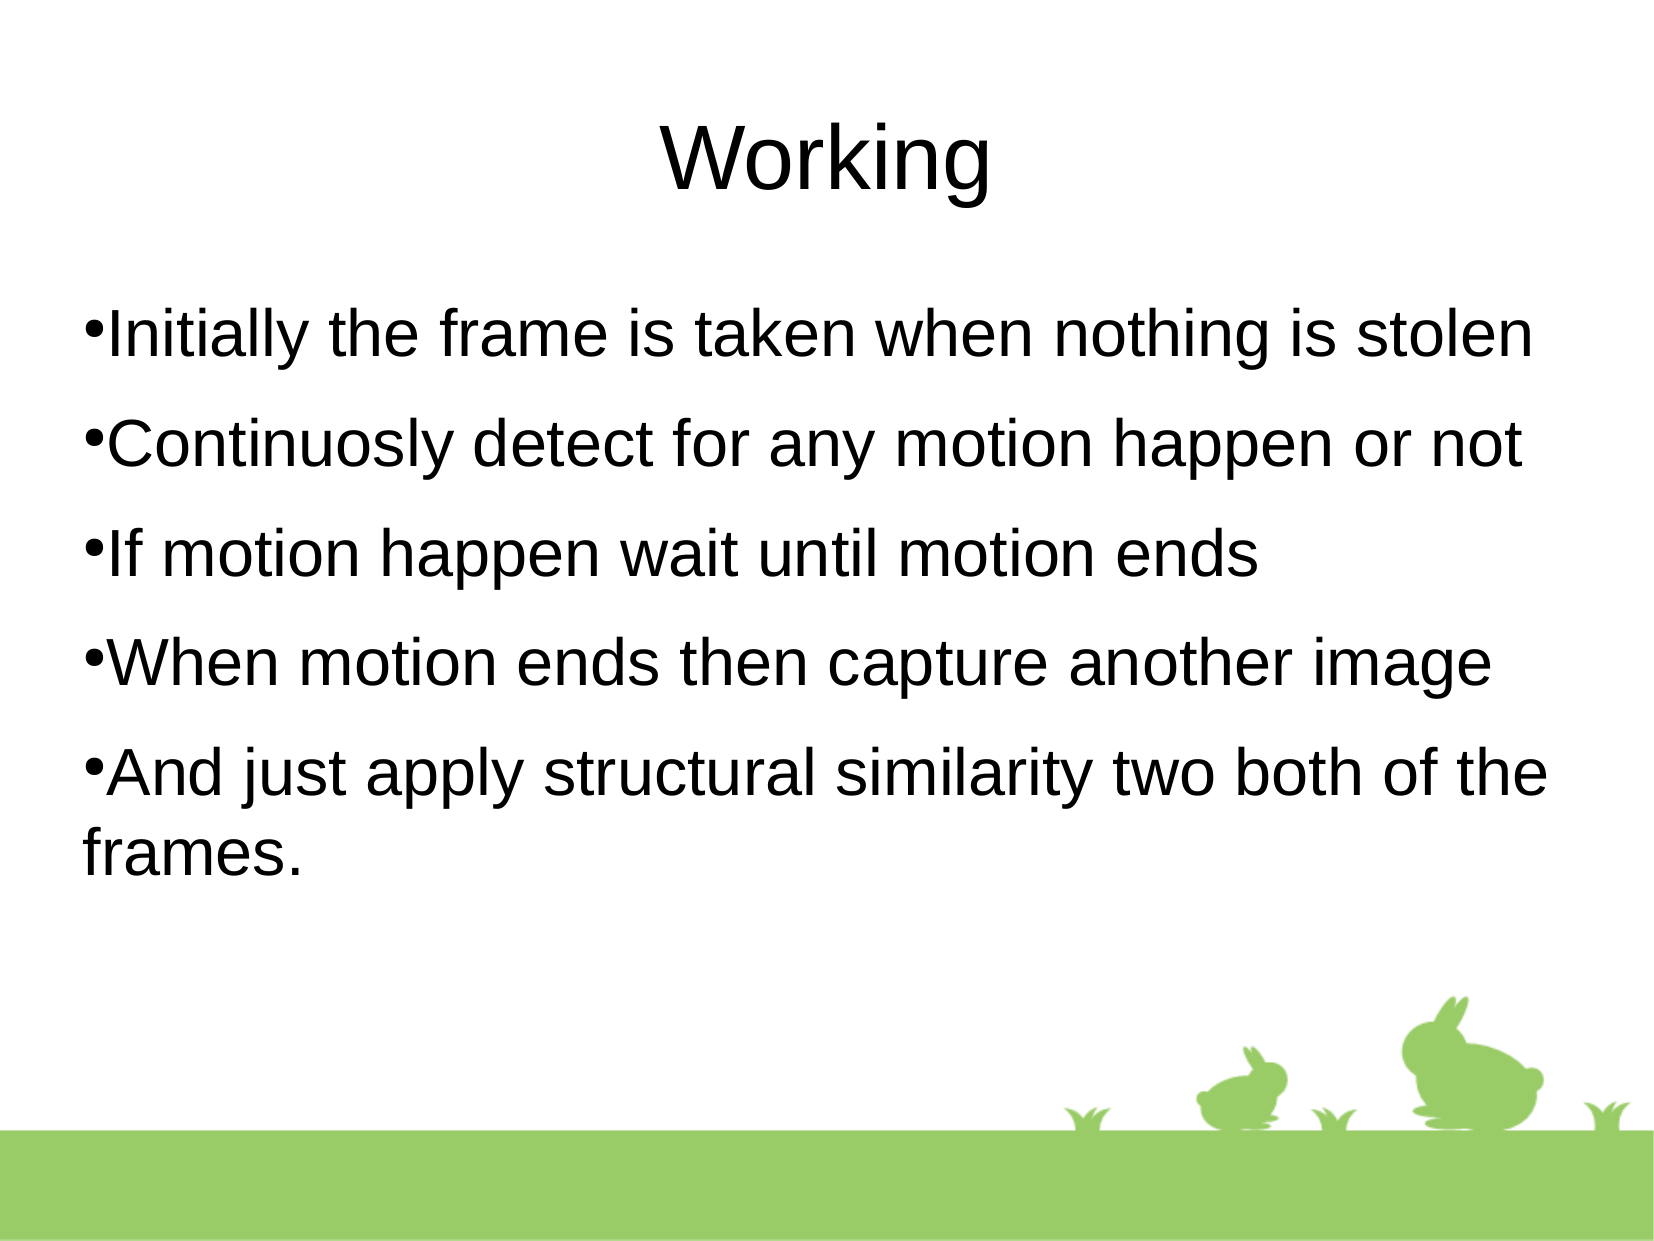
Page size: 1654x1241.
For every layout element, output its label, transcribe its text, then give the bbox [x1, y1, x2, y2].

title Working [82, 49, 1571, 257]
list Initially the frame is taken when nothing is stolen Continuosly detect for any motion happen or not If motion happen wait until motion ends When motion ends then capture another image And just apply structural similarity two both of the frames. [82, 290, 1571, 1010]
